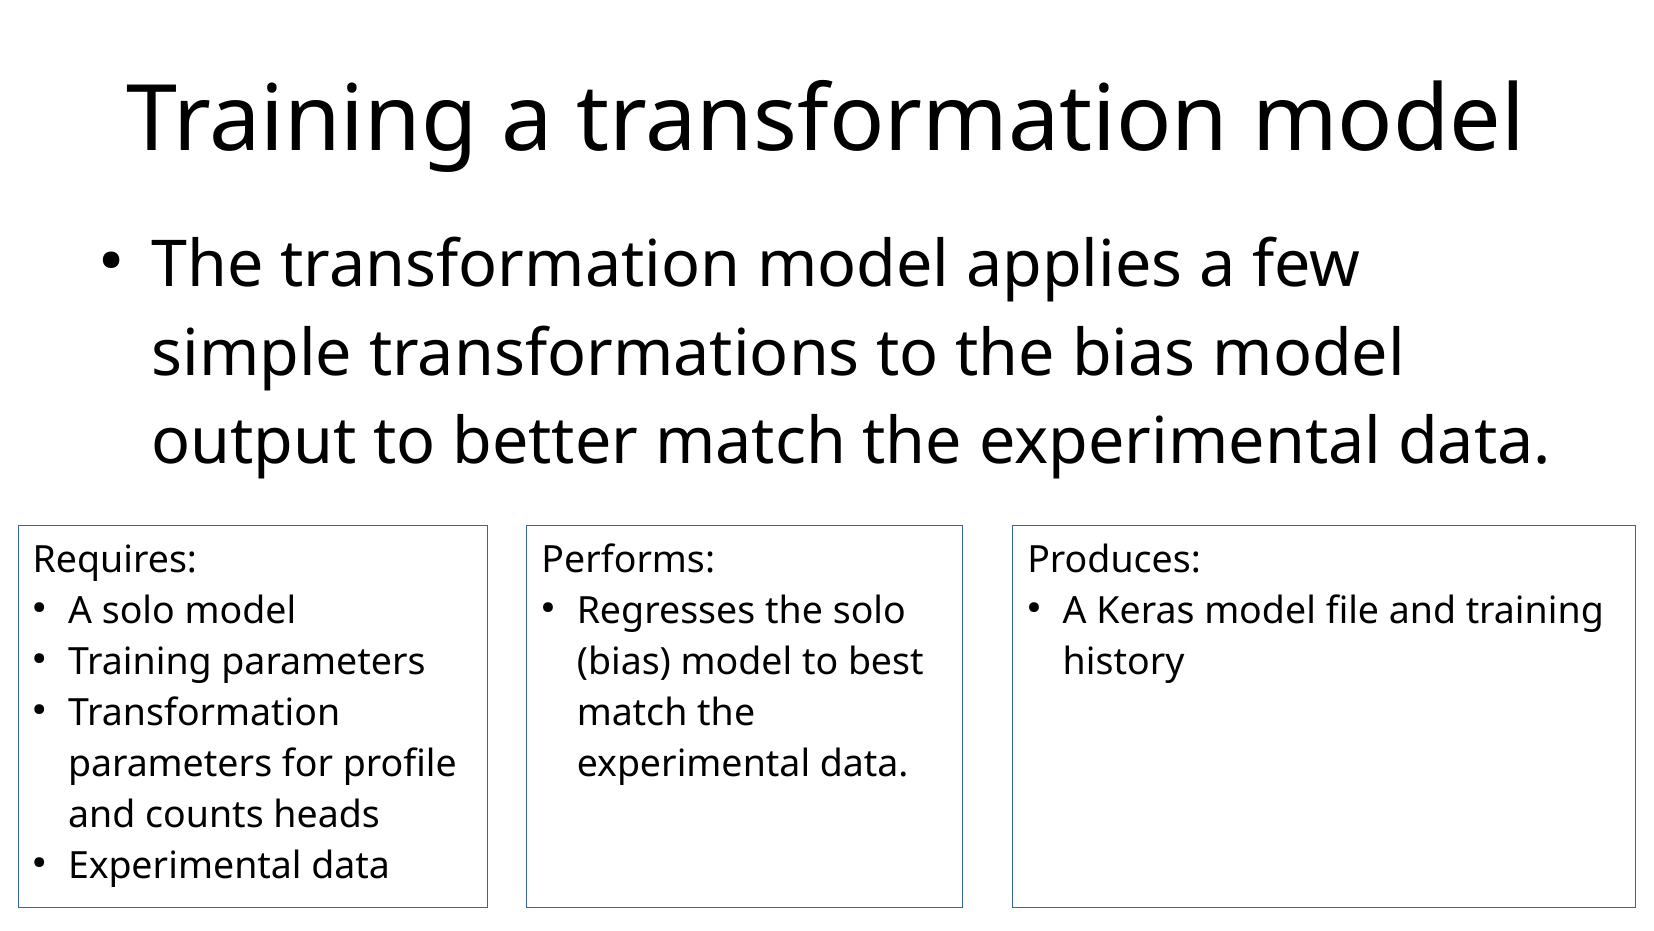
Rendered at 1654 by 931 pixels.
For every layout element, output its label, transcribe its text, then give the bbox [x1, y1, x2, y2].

text_box Produces: A Keras model file and training history [1012, 525, 1636, 908]
text_box Performs: Regresses the solo (bias) model to best match the experimental data. [526, 525, 963, 908]
text_box Requires: A solo model Training parameters Transformation parameters for profile and counts heads Experimental data [18, 525, 488, 908]
title Training a transformation model [82, 37, 1571, 193]
list The transformation model applies a few simple transformations to the bias model output to better match the experimental data. [82, 217, 1571, 488]
